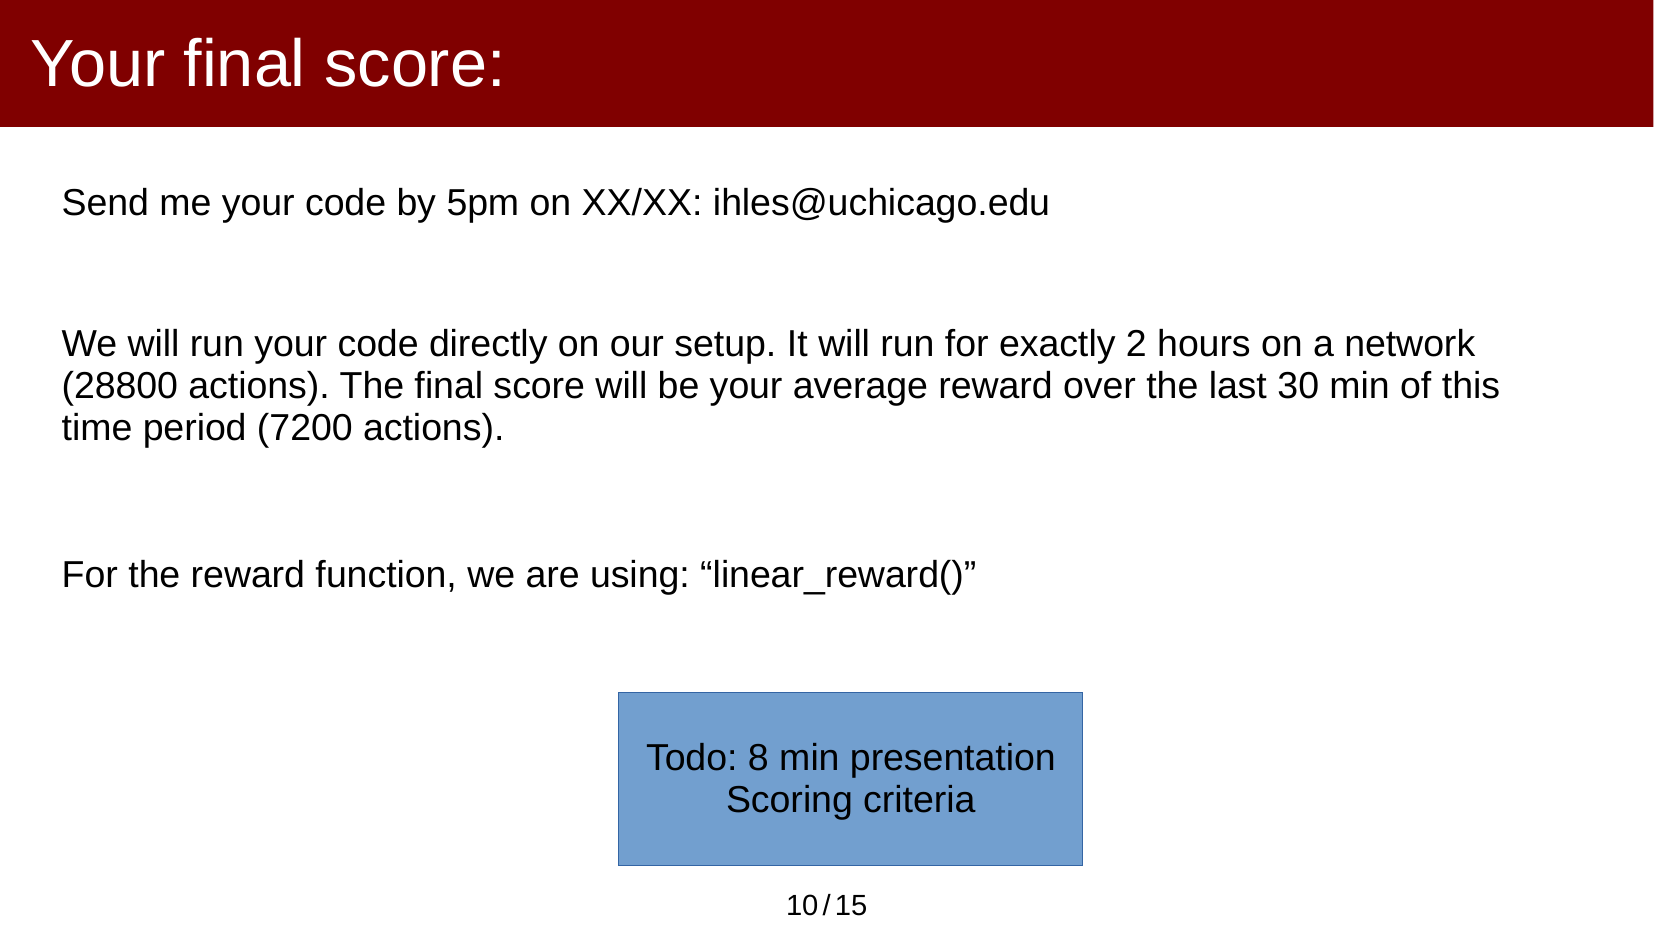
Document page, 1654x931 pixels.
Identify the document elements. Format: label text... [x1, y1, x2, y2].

text_box Todo: 8 min presentation Scoring criteria [618, 692, 1083, 866]
text_box For the reward function, we are using: “linear_reward()” [46, 545, 1588, 603]
text_box [0, 0, 1654, 127]
text_box Send me your code by 5pm on XX/XX: ihles@uchicago.edu [46, 173, 1068, 231]
text_box Your final score: [15, 19, 1631, 109]
text_box We will run your code directly on our setup. It will run for exactly 2 hours on a network (28800 actions). The final score will be your average reward over the last 30 min of this time period (7200 actions). [46, 315, 1588, 457]
